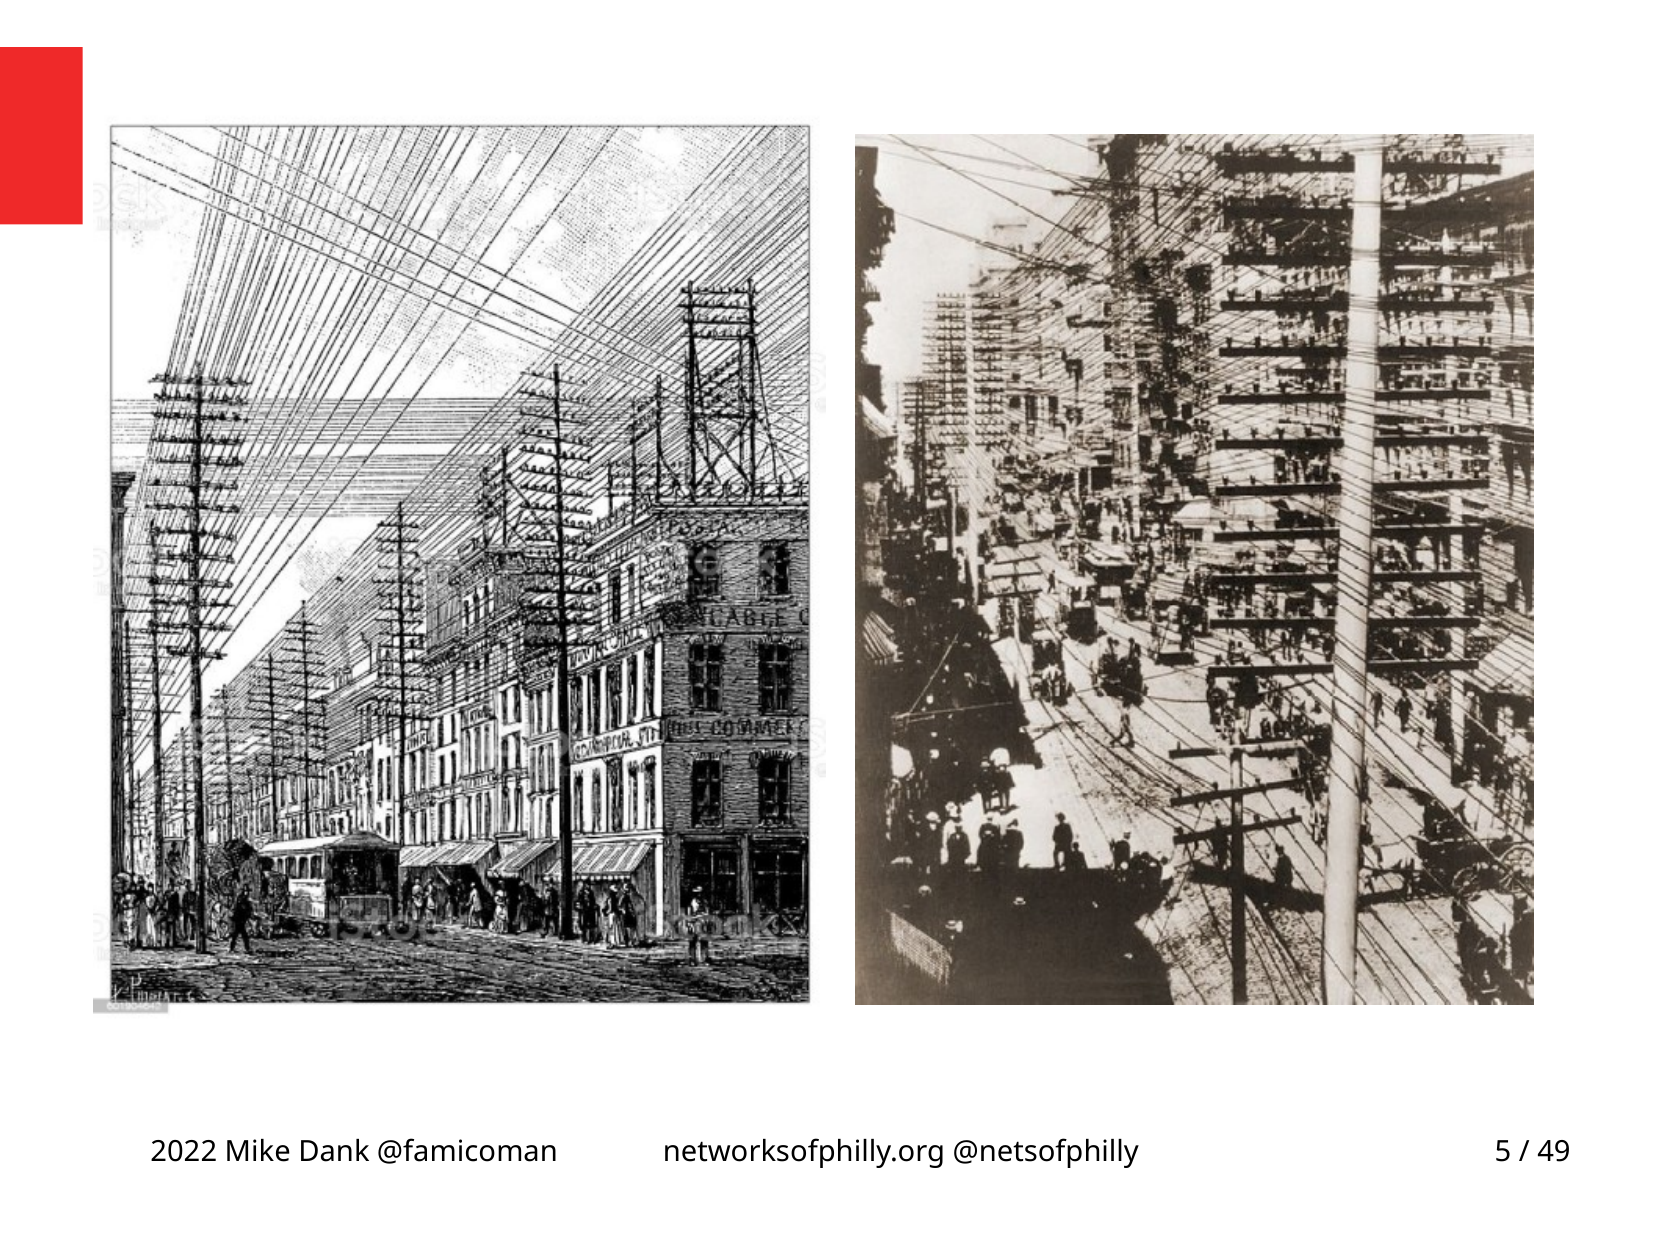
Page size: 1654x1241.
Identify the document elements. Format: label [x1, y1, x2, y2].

picture [855, 134, 1534, 1006]
picture [93, 104, 826, 1025]
